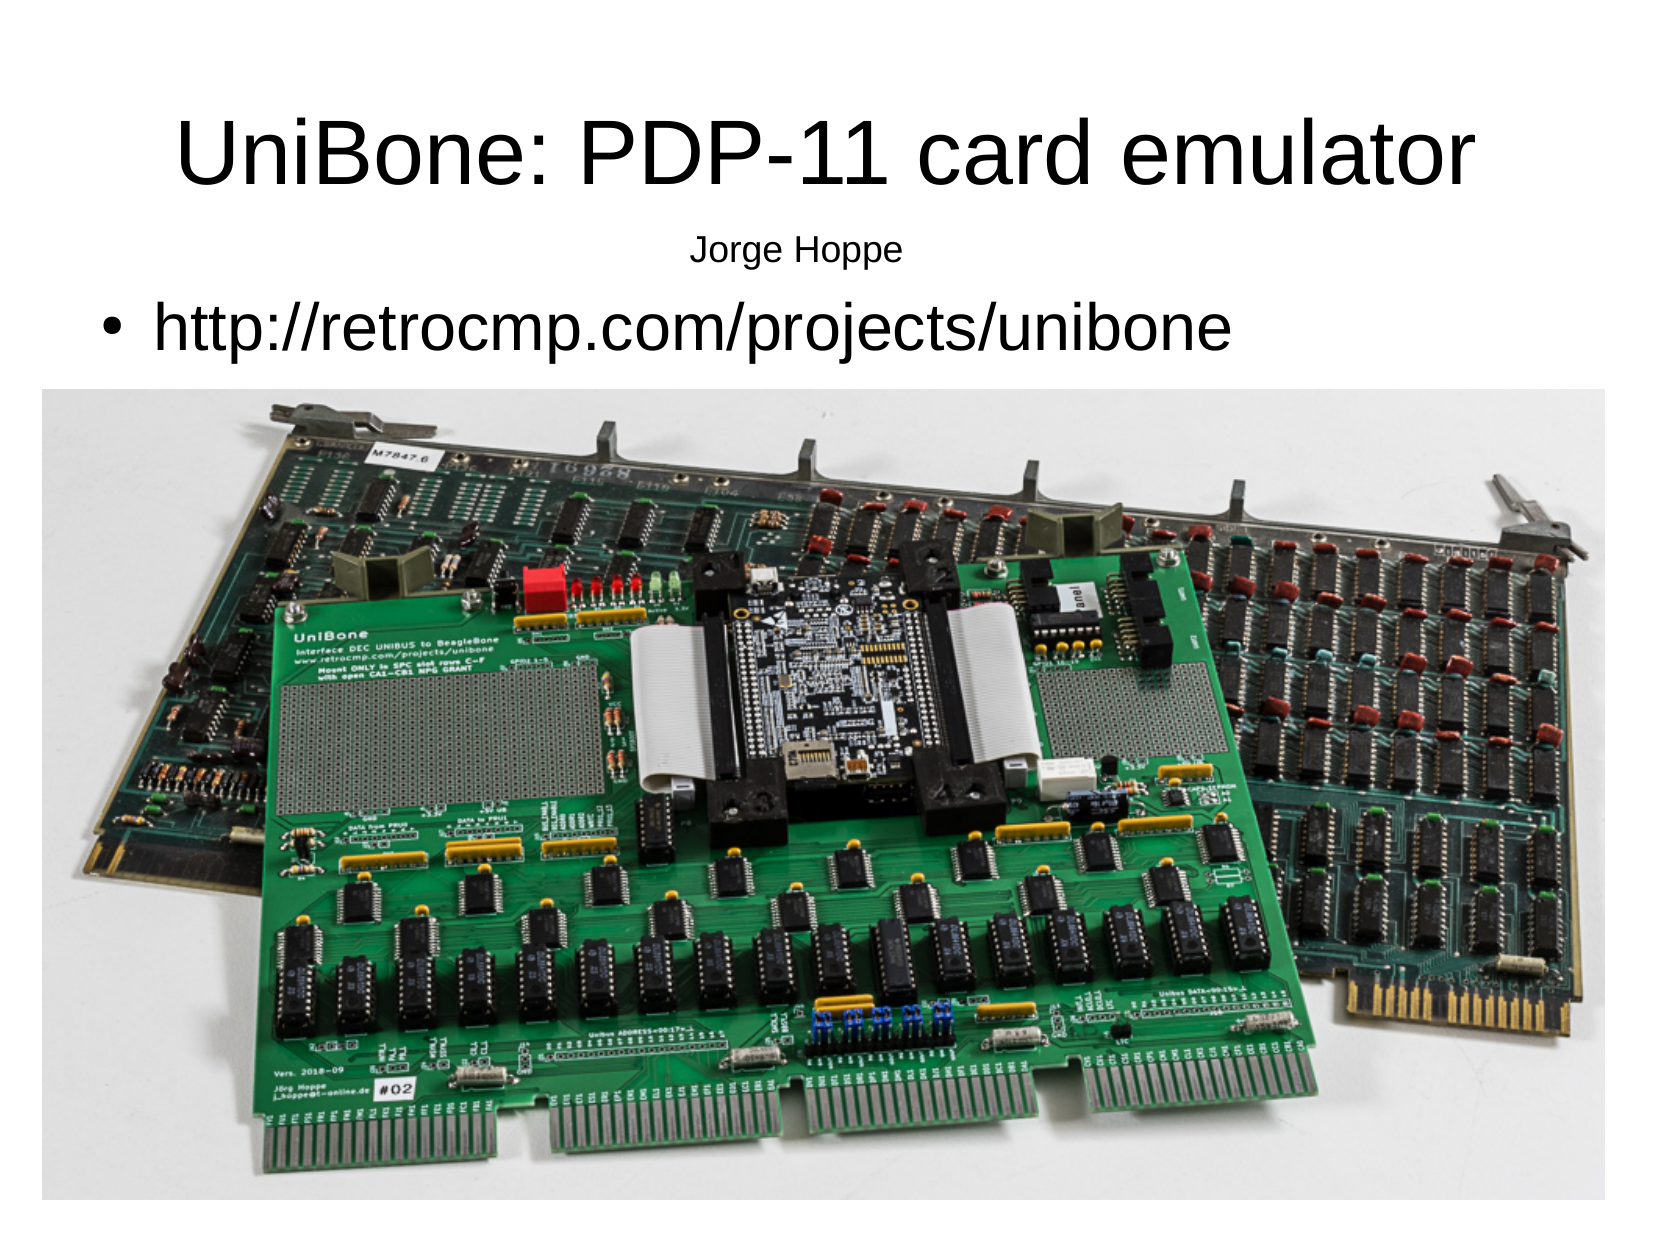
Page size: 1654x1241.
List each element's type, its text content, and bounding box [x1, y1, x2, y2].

title UniBone: PDP-11 card emulator [82, 49, 1571, 257]
text_box Jorge Hoppe [674, 220, 919, 278]
picture [42, 389, 1606, 1201]
list http://retrocmp.com/projects/unibone [82, 290, 1571, 389]
